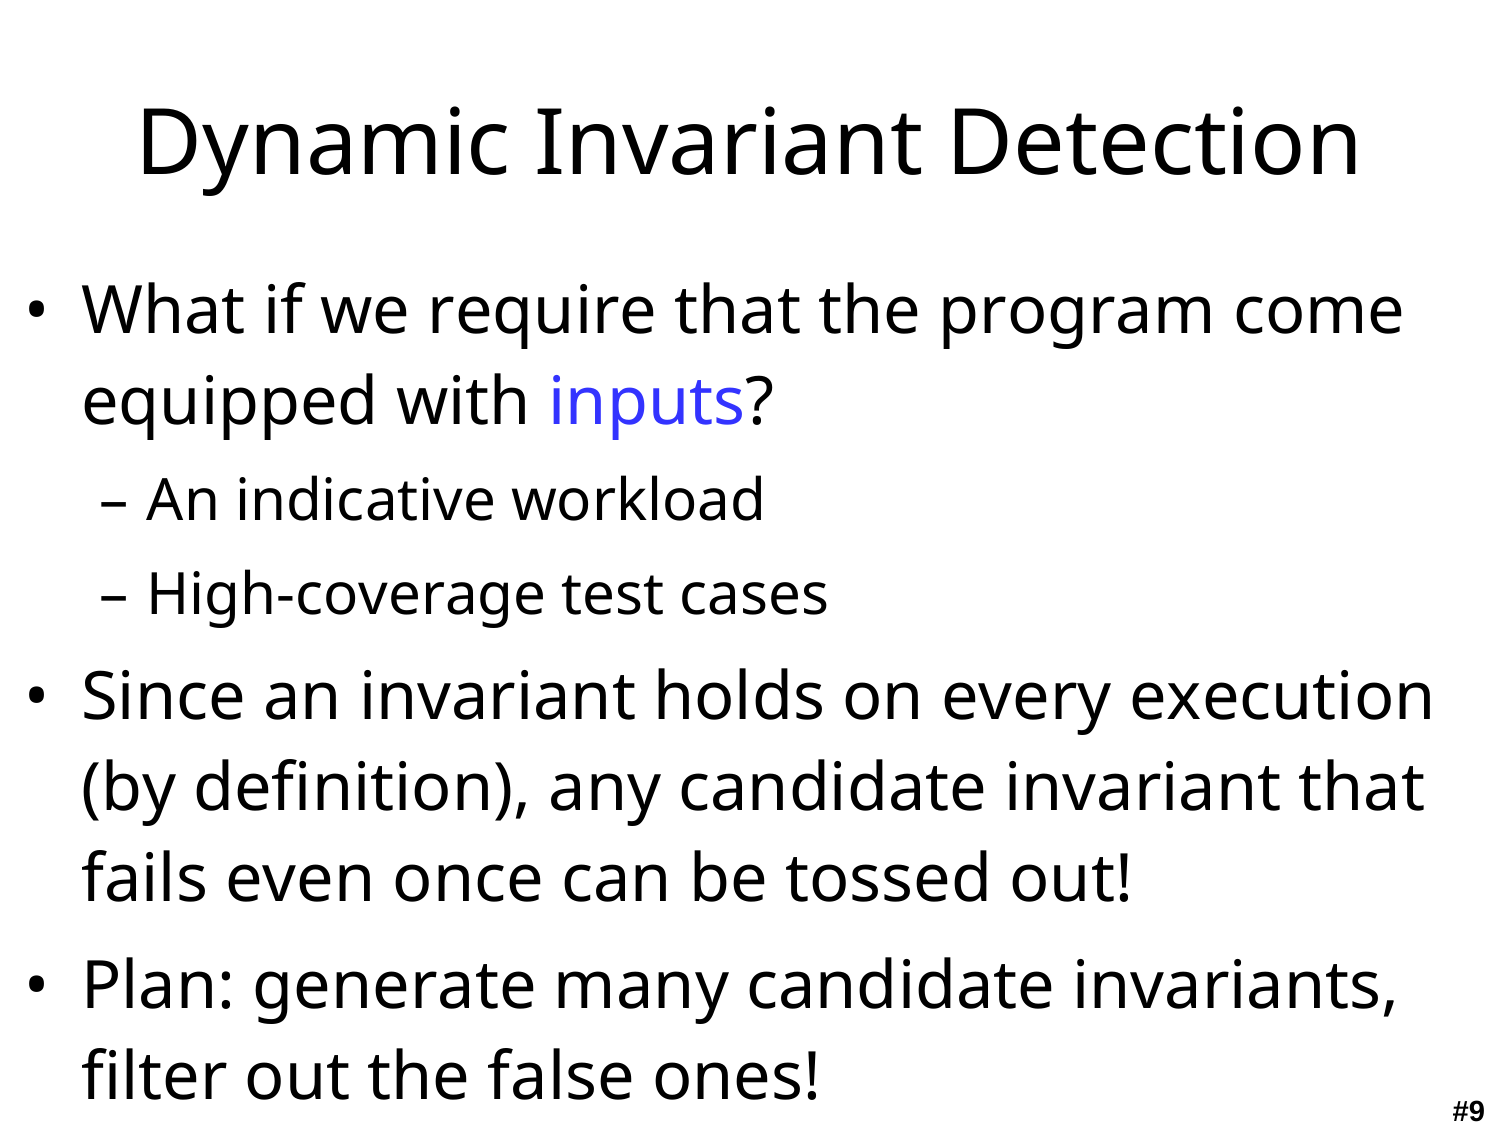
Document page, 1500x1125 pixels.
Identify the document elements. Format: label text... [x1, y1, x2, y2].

title Dynamic Invariant Detection [24, 45, 1476, 233]
list What if we require that the program come equipped with inputs? An indicative workload High-coverage test cases Since an invariant holds on every execution (by definition), any candidate invariant that fails even once can be tossed out! Plan: generate many candidate invariants, filter out the false ones! [24, 262, 1476, 1101]
